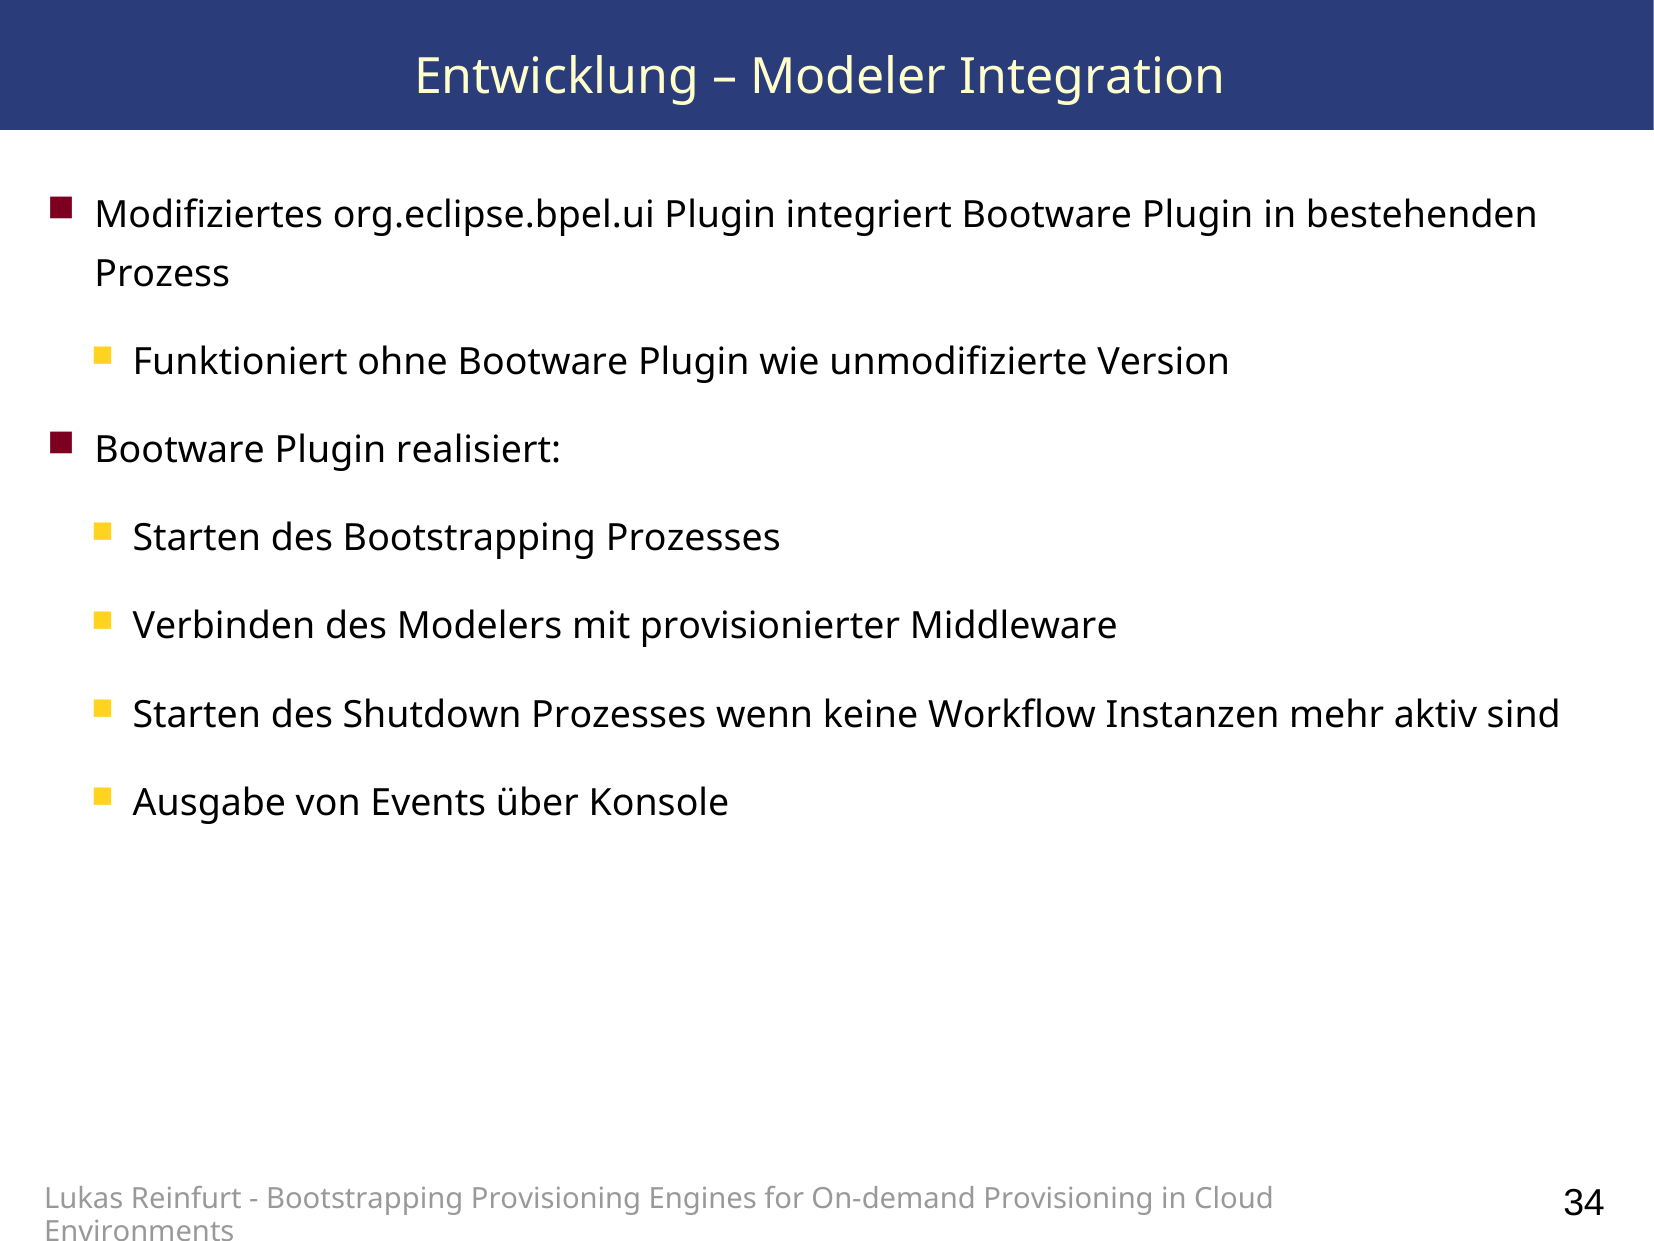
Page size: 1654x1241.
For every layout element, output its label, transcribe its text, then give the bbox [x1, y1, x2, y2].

list Modifiziertes org.eclipse.bpel.ui Plugin integriert Bootware Plugin in bestehenden Prozess Funktioniert ohne Bootware Plugin wie unmodifizierte Version Bootware Plugin realisiert: Starten des Bootstrapping Prozesses Verbinden des Modelers mit provisionierter Middleware Starten des Shutdown Prozesses wenn keine Workflow Instanzen mehr aktiv sind Ausgabe von Events über Konsole [47, 177, 1618, 1146]
title Entwicklung – Modeler Integration [47, 23, 1607, 119]
